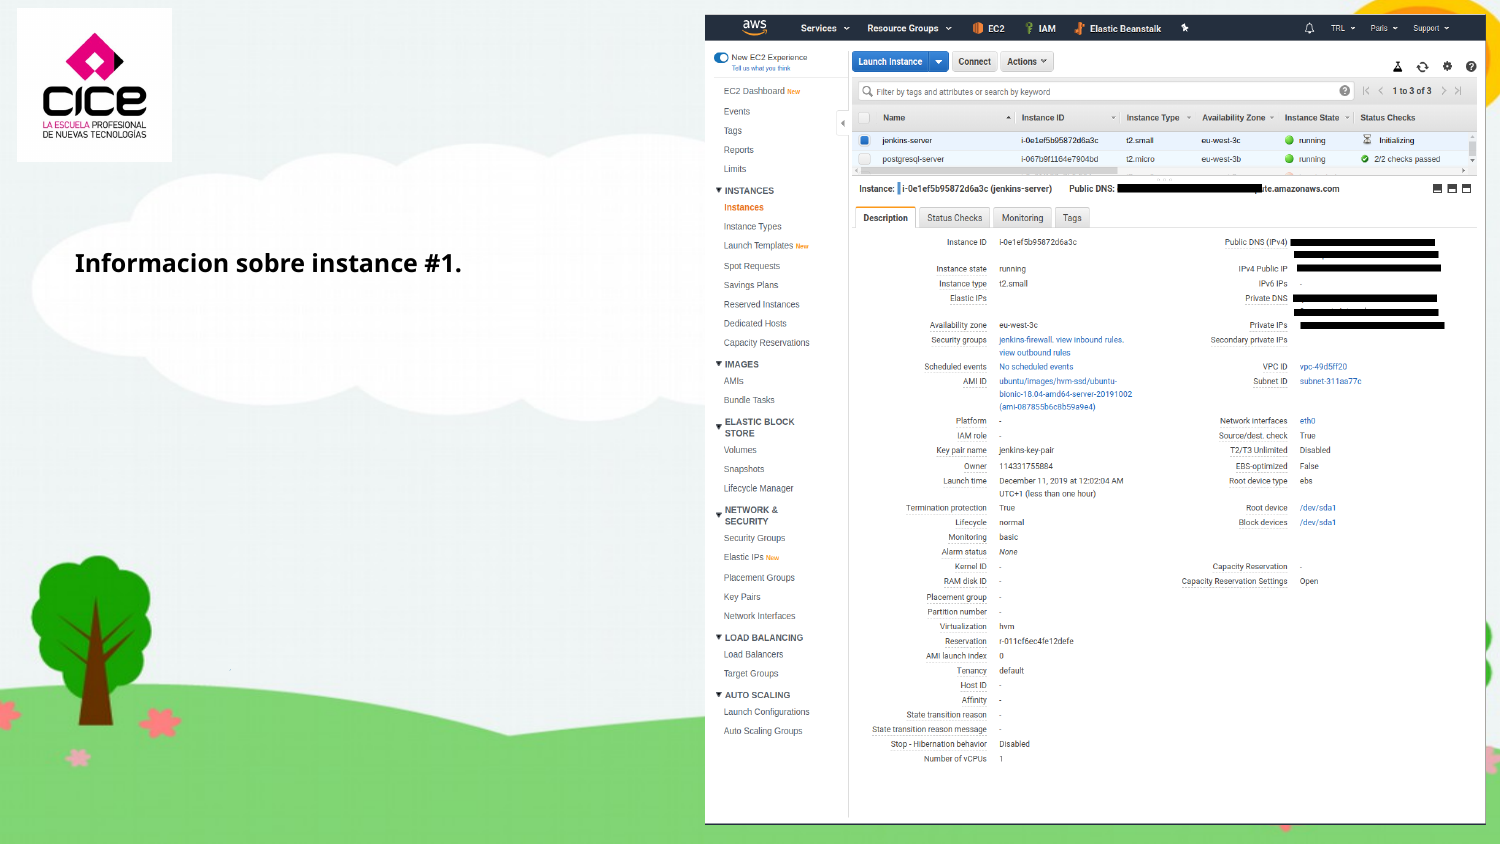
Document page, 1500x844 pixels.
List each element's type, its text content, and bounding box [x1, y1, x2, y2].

picture [0, 0, 1500, 844]
title Informacion sobre instance #1. [75, 240, 519, 286]
